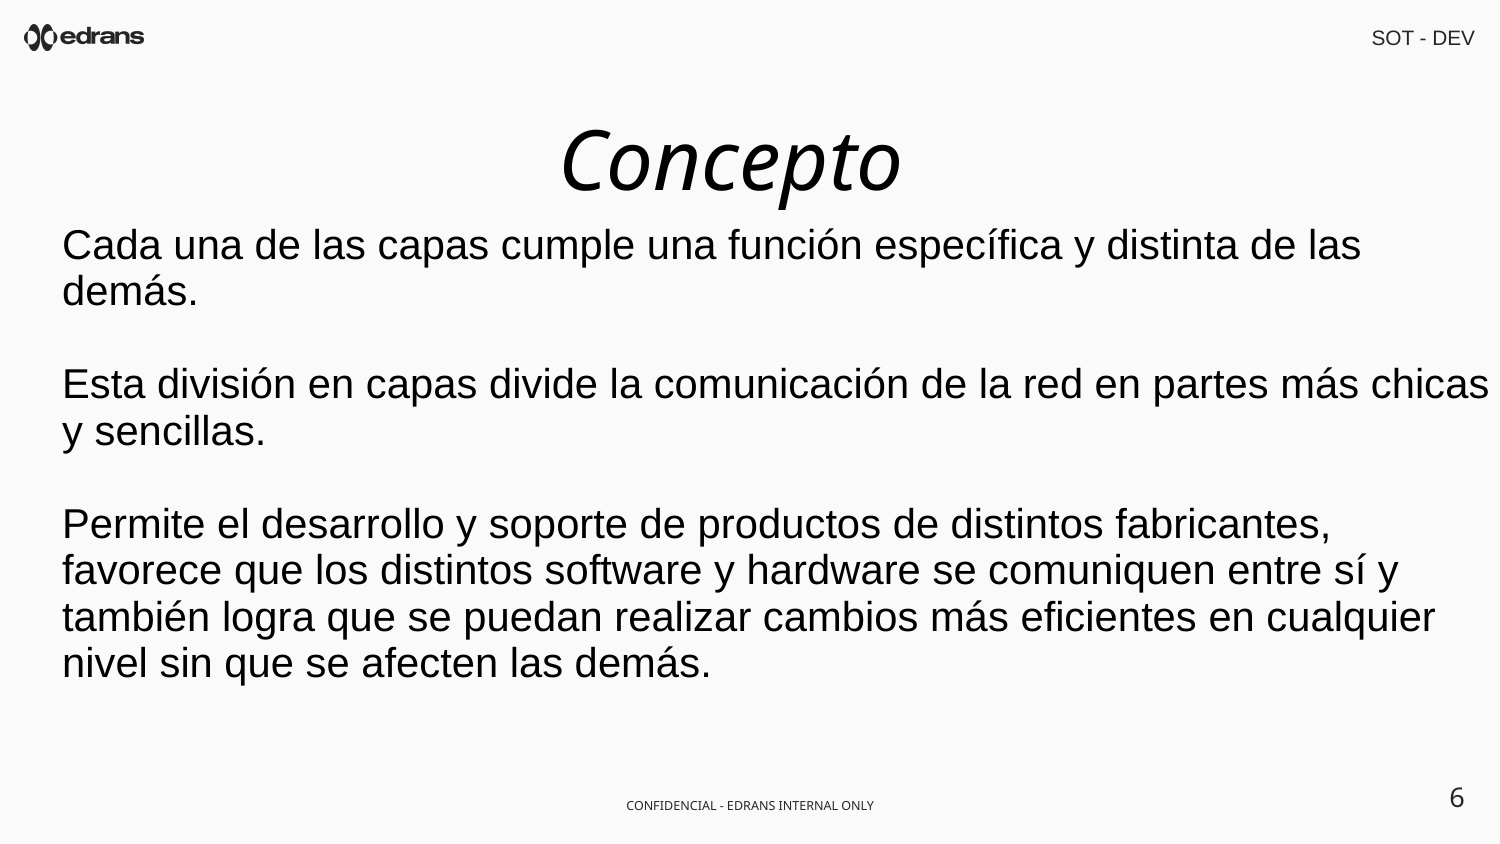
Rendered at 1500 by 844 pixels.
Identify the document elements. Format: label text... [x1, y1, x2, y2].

picture [24, 24, 144, 51]
text_box SOT - DEV [1266, 24, 1475, 51]
text_box CONFIDENCIAL - EDRANS INTERNAL ONLY [613, 797, 887, 814]
slide_number <número> [1389, 764, 1480, 830]
text_box Concepto [543, 94, 969, 207]
text_box Cada una de las capas cumple una función específica y distinta de las demás. Esta división en capas divide la comunicación de la red en partes más chicas y sencillas. Permite el desarrollo y soporte de productos de distintos fabricantes, favorece que los distintos software y hardware se comuniquen entre sí y también logra que se puedan realizar cambios más eficientes en cualquier nivel sin que se afecten las demás. [47, 214, 1500, 694]
